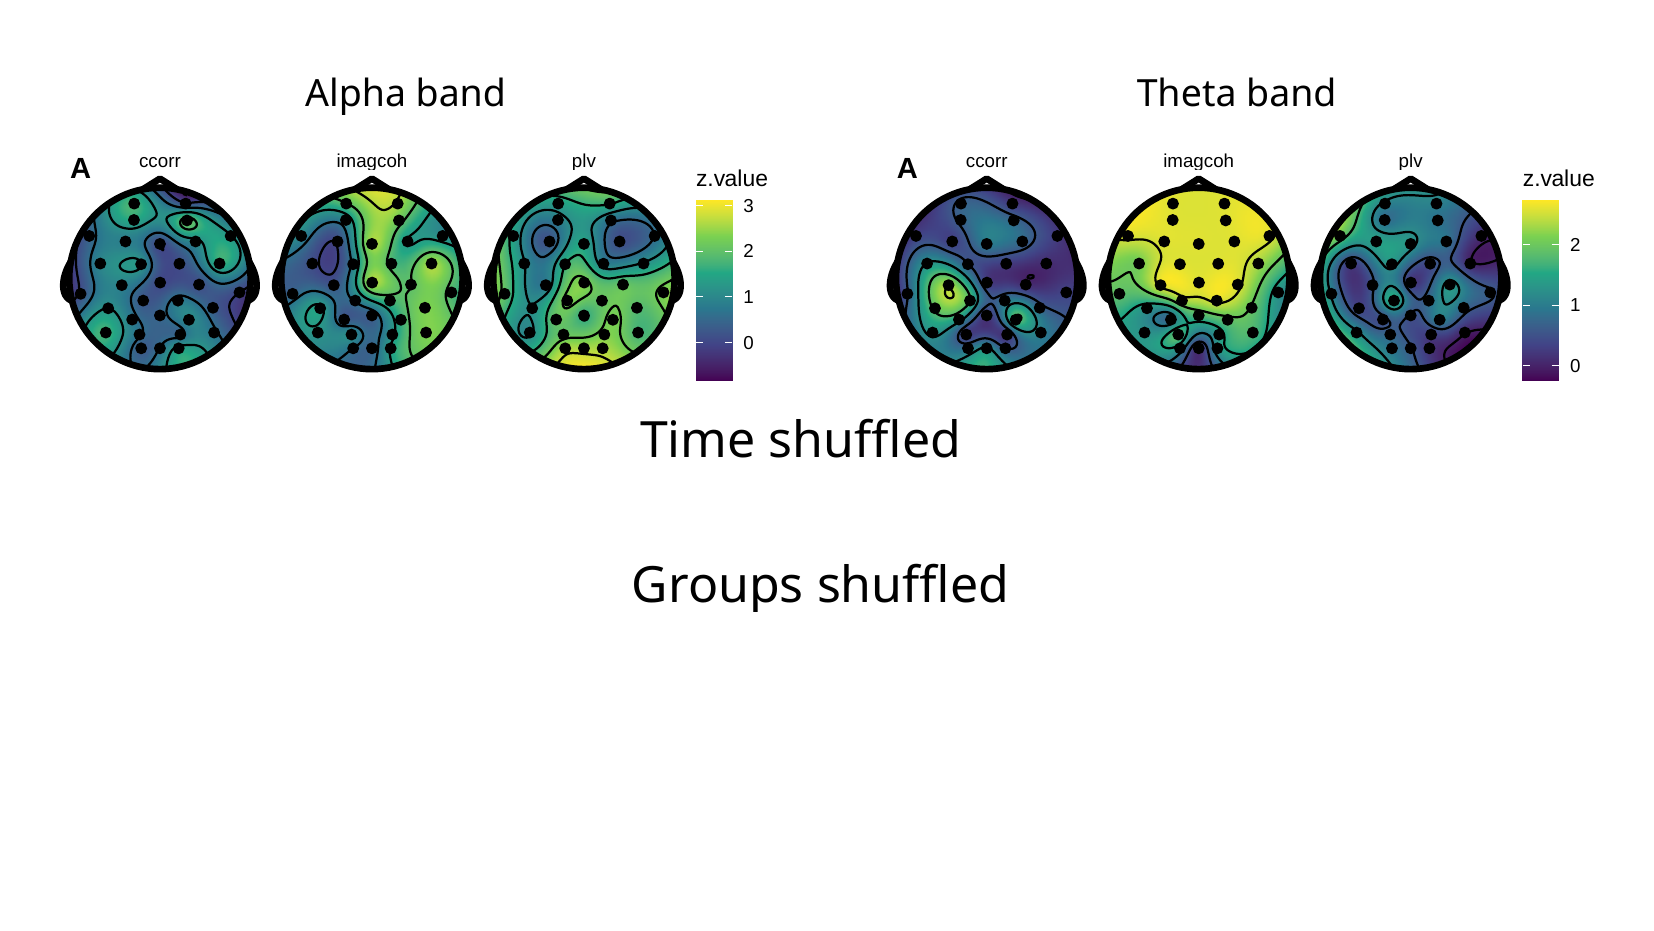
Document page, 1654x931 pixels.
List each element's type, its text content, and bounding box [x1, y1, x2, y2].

text_box Alpha band [290, 59, 522, 158]
text_box Groups shuffled [617, 541, 1025, 612]
picture [886, 147, 1595, 384]
text_box [27, 384, 1654, 867]
text_box Time shuffled [625, 397, 977, 481]
picture [59, 147, 768, 384]
text_box Theta band [1122, 59, 1352, 125]
